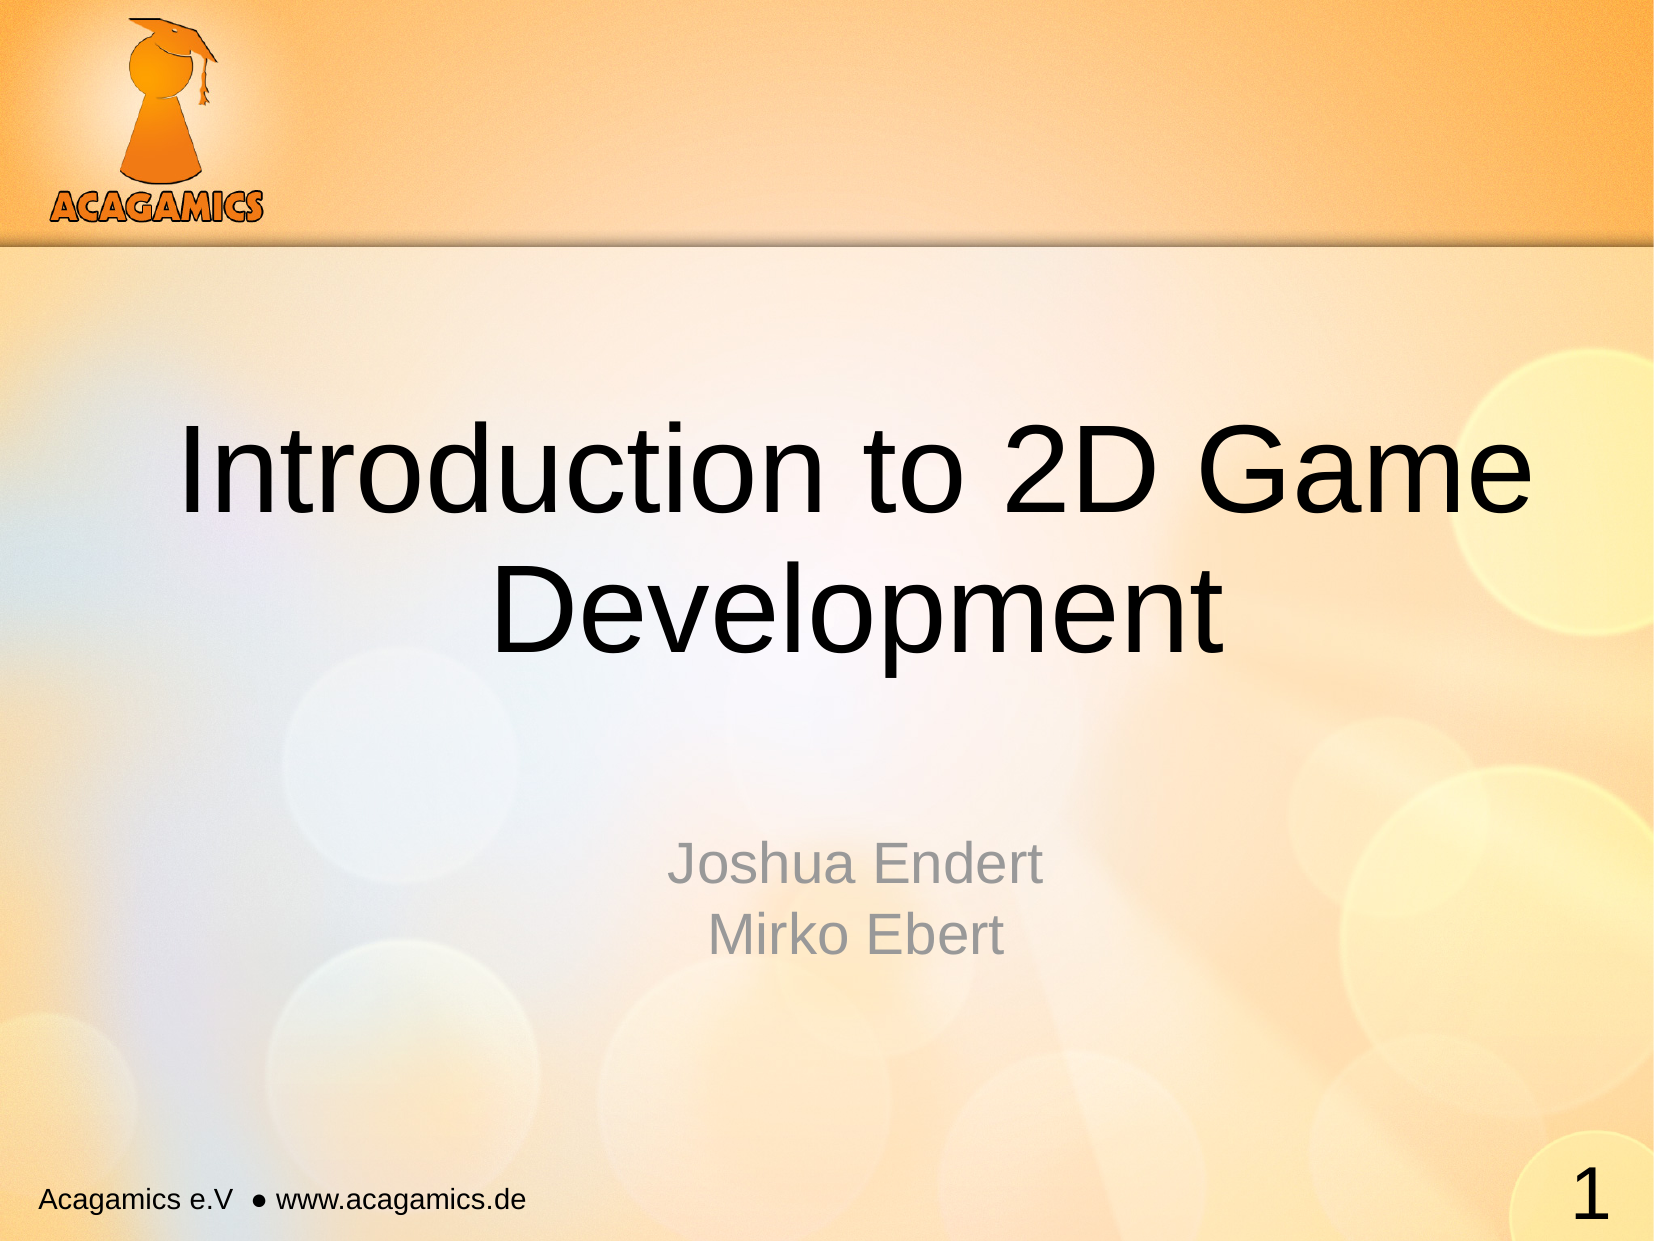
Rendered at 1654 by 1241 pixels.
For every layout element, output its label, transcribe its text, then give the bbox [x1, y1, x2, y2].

list Introduction to 2D Game Development Joshua Endert Mirko Ebert [76, 399, 1565, 1037]
picture [0, 0, 1654, 1241]
